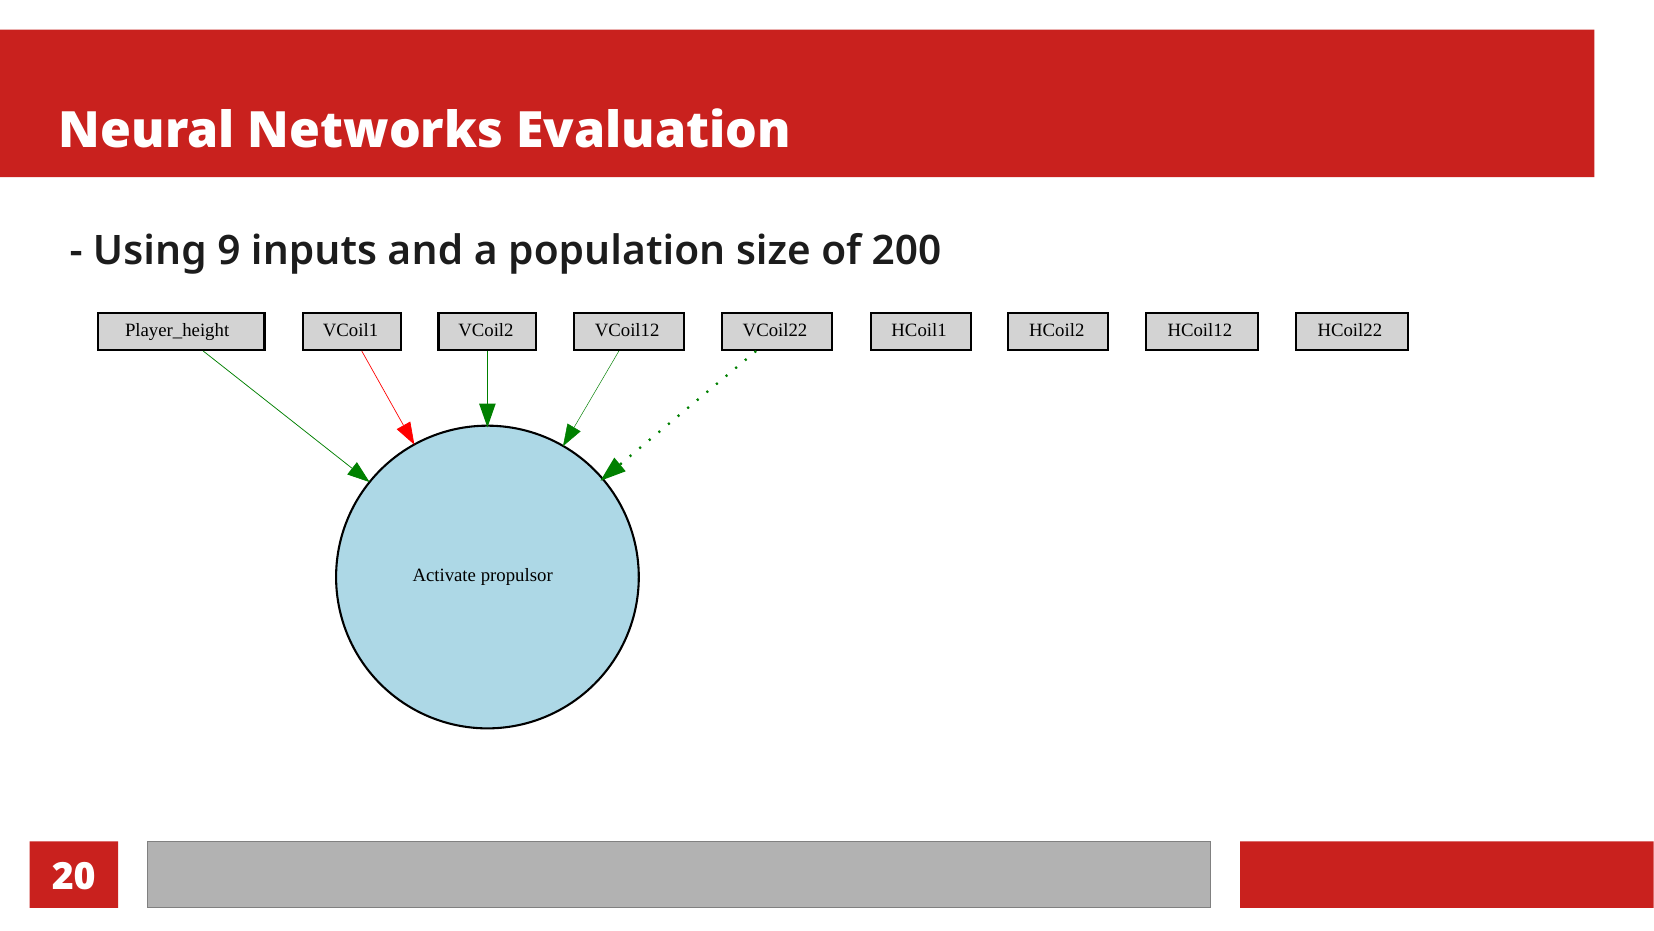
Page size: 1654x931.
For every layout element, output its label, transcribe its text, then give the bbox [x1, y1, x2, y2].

picture [88, 303, 1418, 739]
list - Using 9 inputs and a population size of 200 [59, 221, 945, 384]
title Neural Networks Evaluation [59, 44, 1595, 163]
